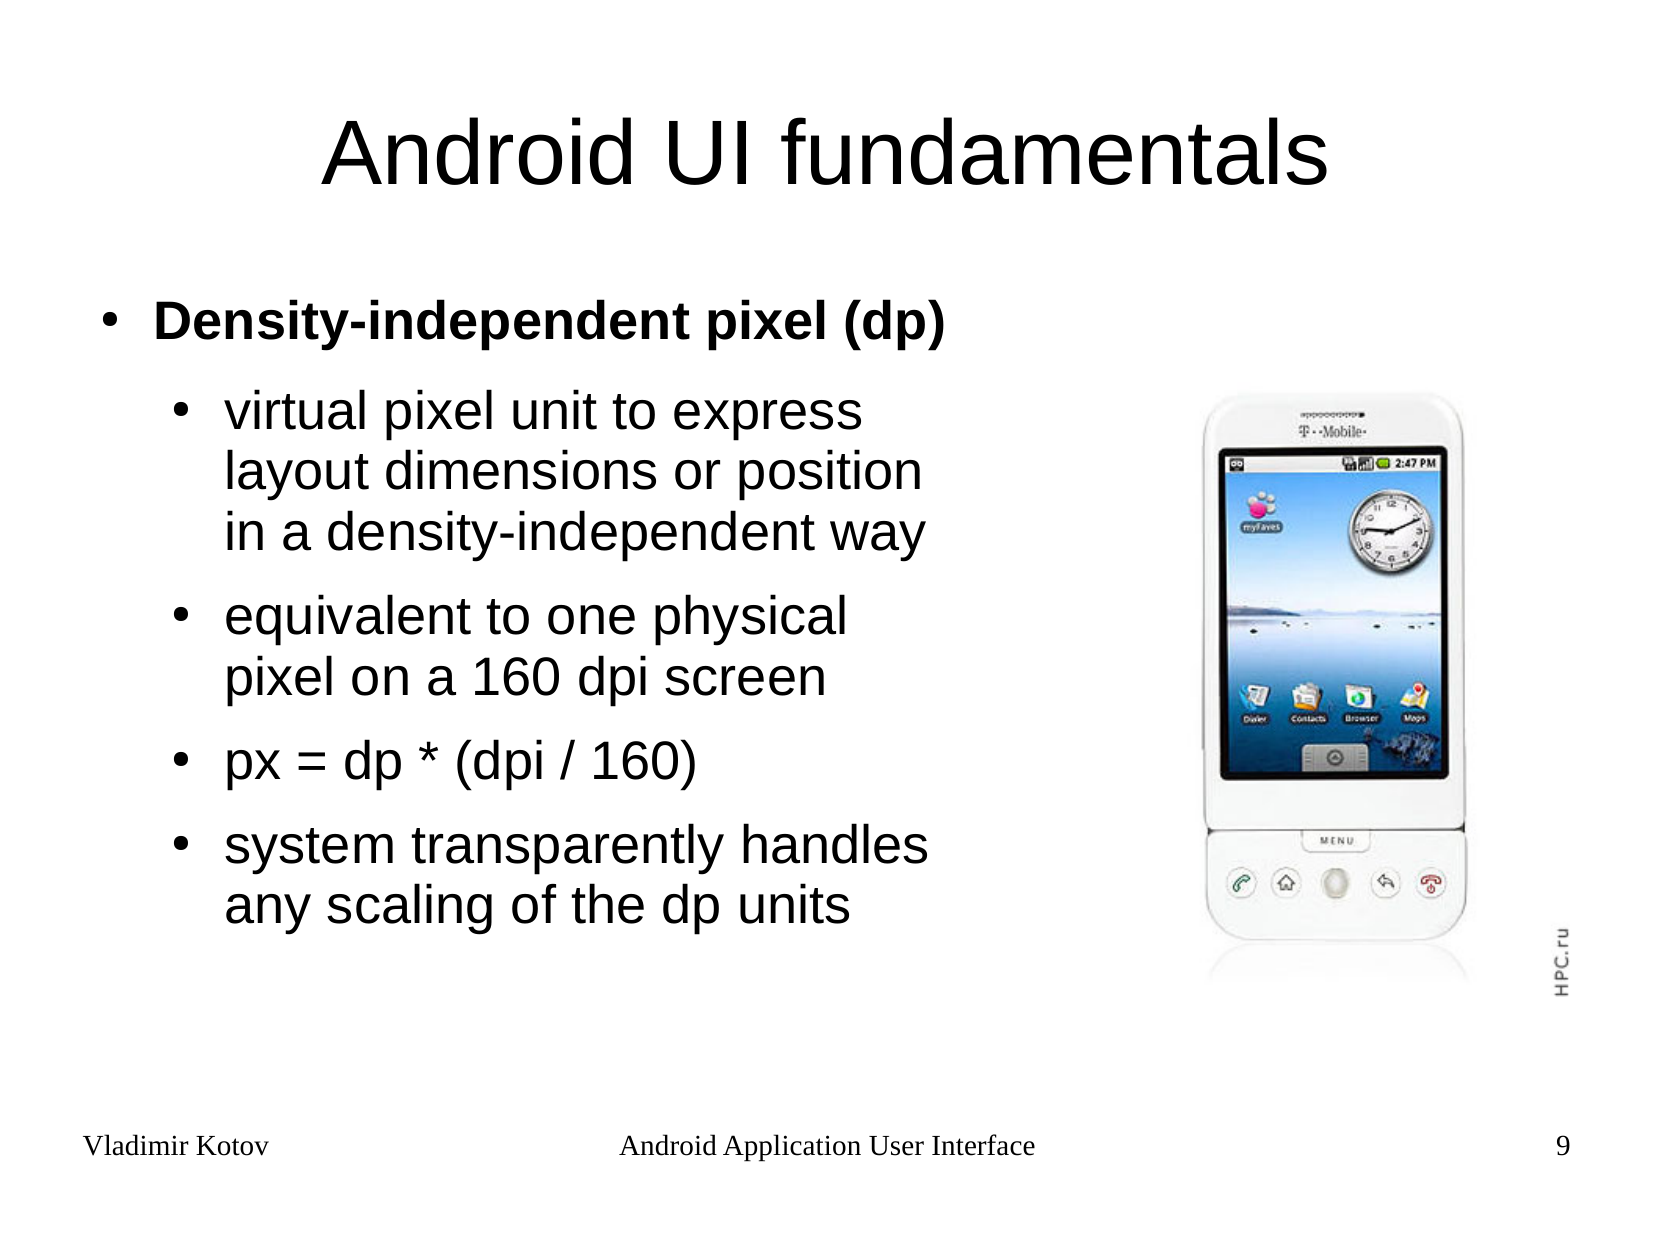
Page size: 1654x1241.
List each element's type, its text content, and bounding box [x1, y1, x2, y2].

title Android UI fundamentals [82, 49, 1571, 257]
picture [1100, 371, 1570, 997]
list Density-independent pixel (dp) virtual pixel unit to express layout dimensions or position in a density-independent way equivalent to one physical pixel on a 160 dpi screen px = dp * (dpi / 160) system transparently handles any scaling of the dp units [82, 290, 957, 1109]
